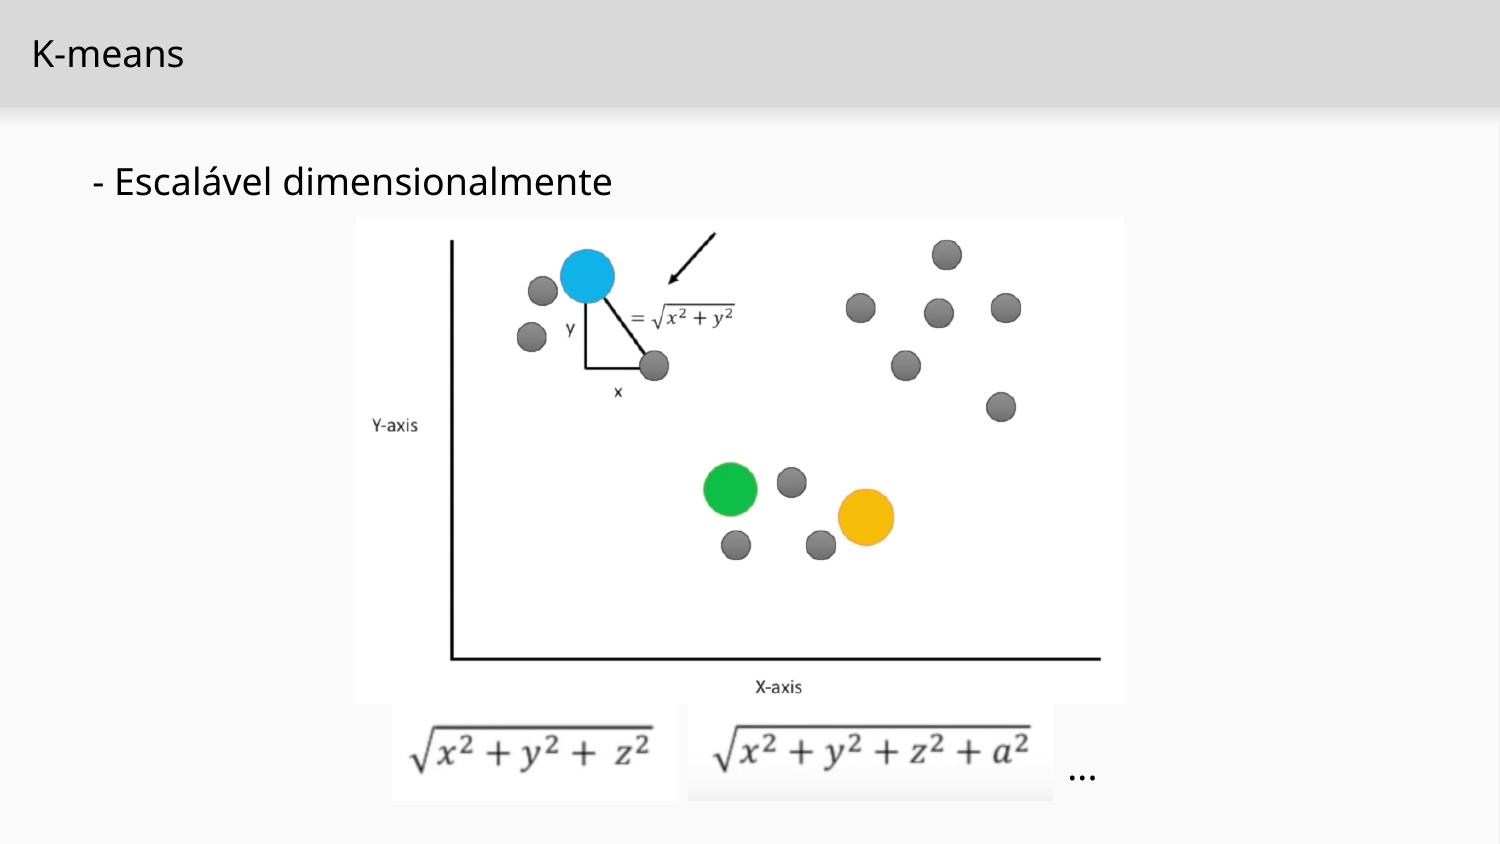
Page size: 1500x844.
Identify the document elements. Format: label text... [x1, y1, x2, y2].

title K-means [16, 2, 1464, 102]
list - Escalável dimensionalmente ... [77, 142, 1422, 525]
picture [356, 217, 1124, 801]
